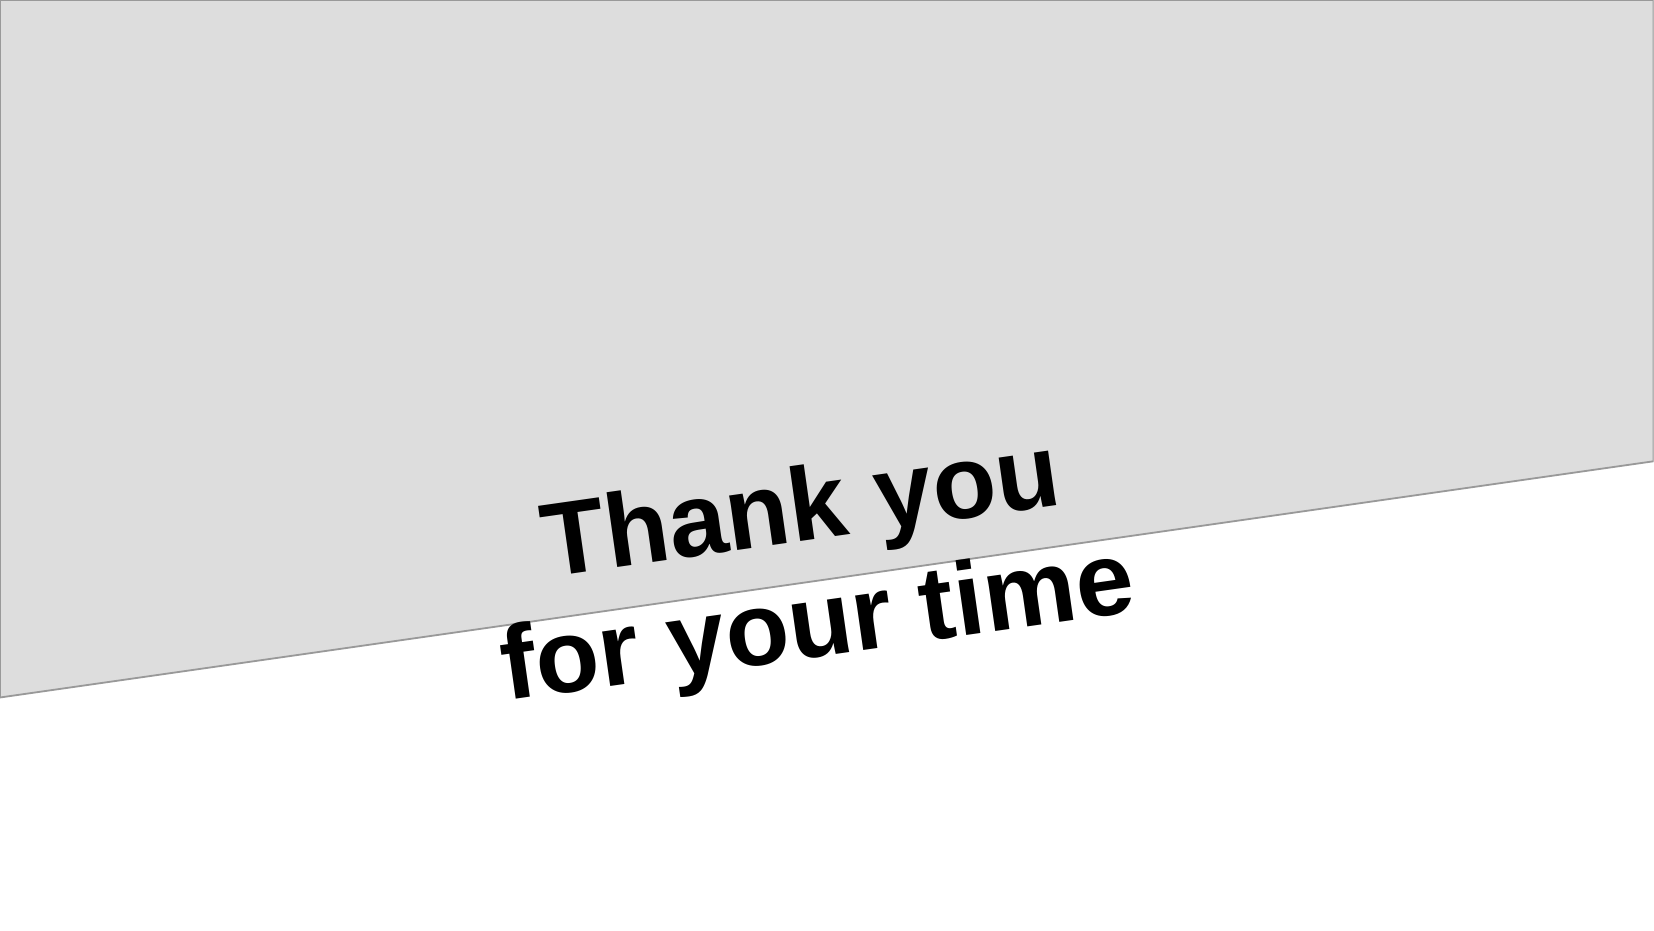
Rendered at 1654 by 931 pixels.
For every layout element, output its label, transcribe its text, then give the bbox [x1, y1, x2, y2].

title Thank you for your time [59, 328, 1559, 798]
text_box [100, 478, 1546, 782]
